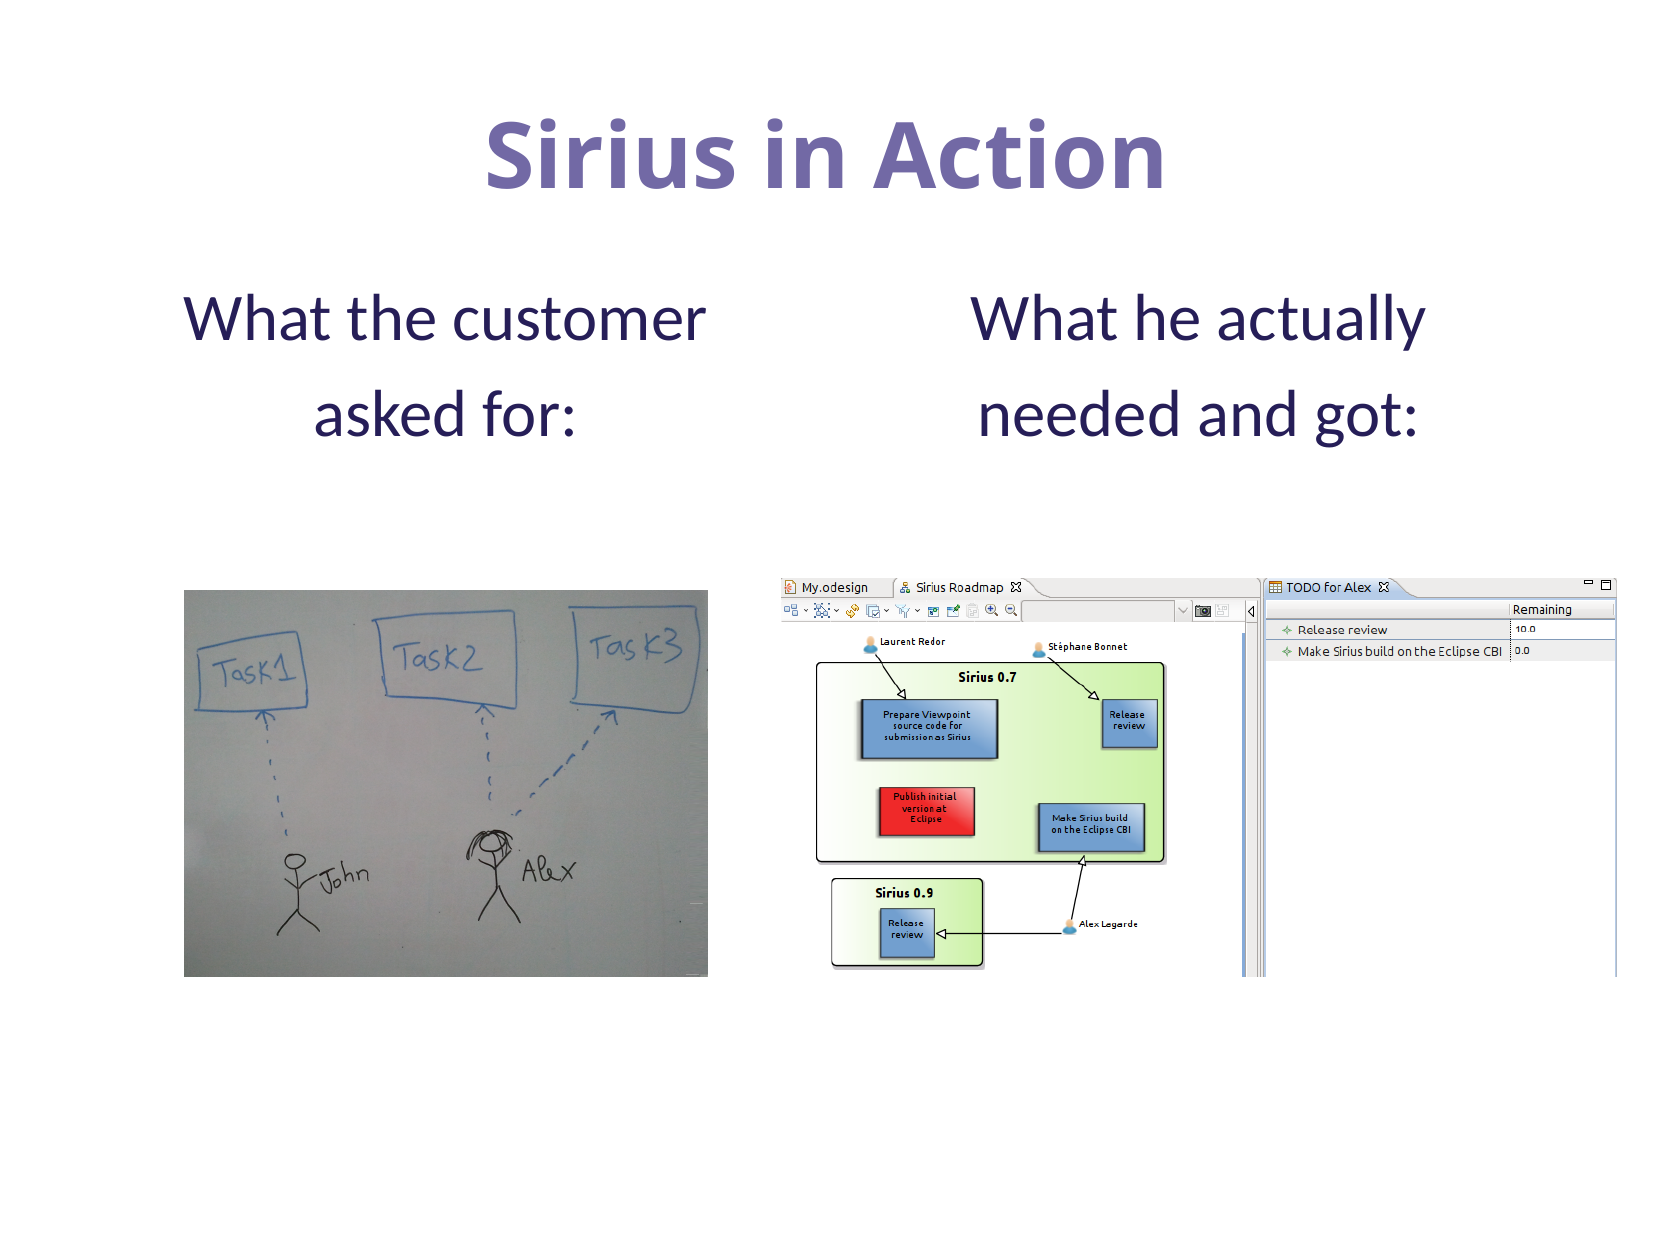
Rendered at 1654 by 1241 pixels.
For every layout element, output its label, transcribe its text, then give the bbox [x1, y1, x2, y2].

title Sirius in Action [82, 49, 1571, 257]
picture [781, 578, 1617, 977]
picture [184, 590, 708, 977]
list What the customer asked for: [82, 290, 809, 634]
list What he actually needed and got: [835, 290, 1563, 578]
